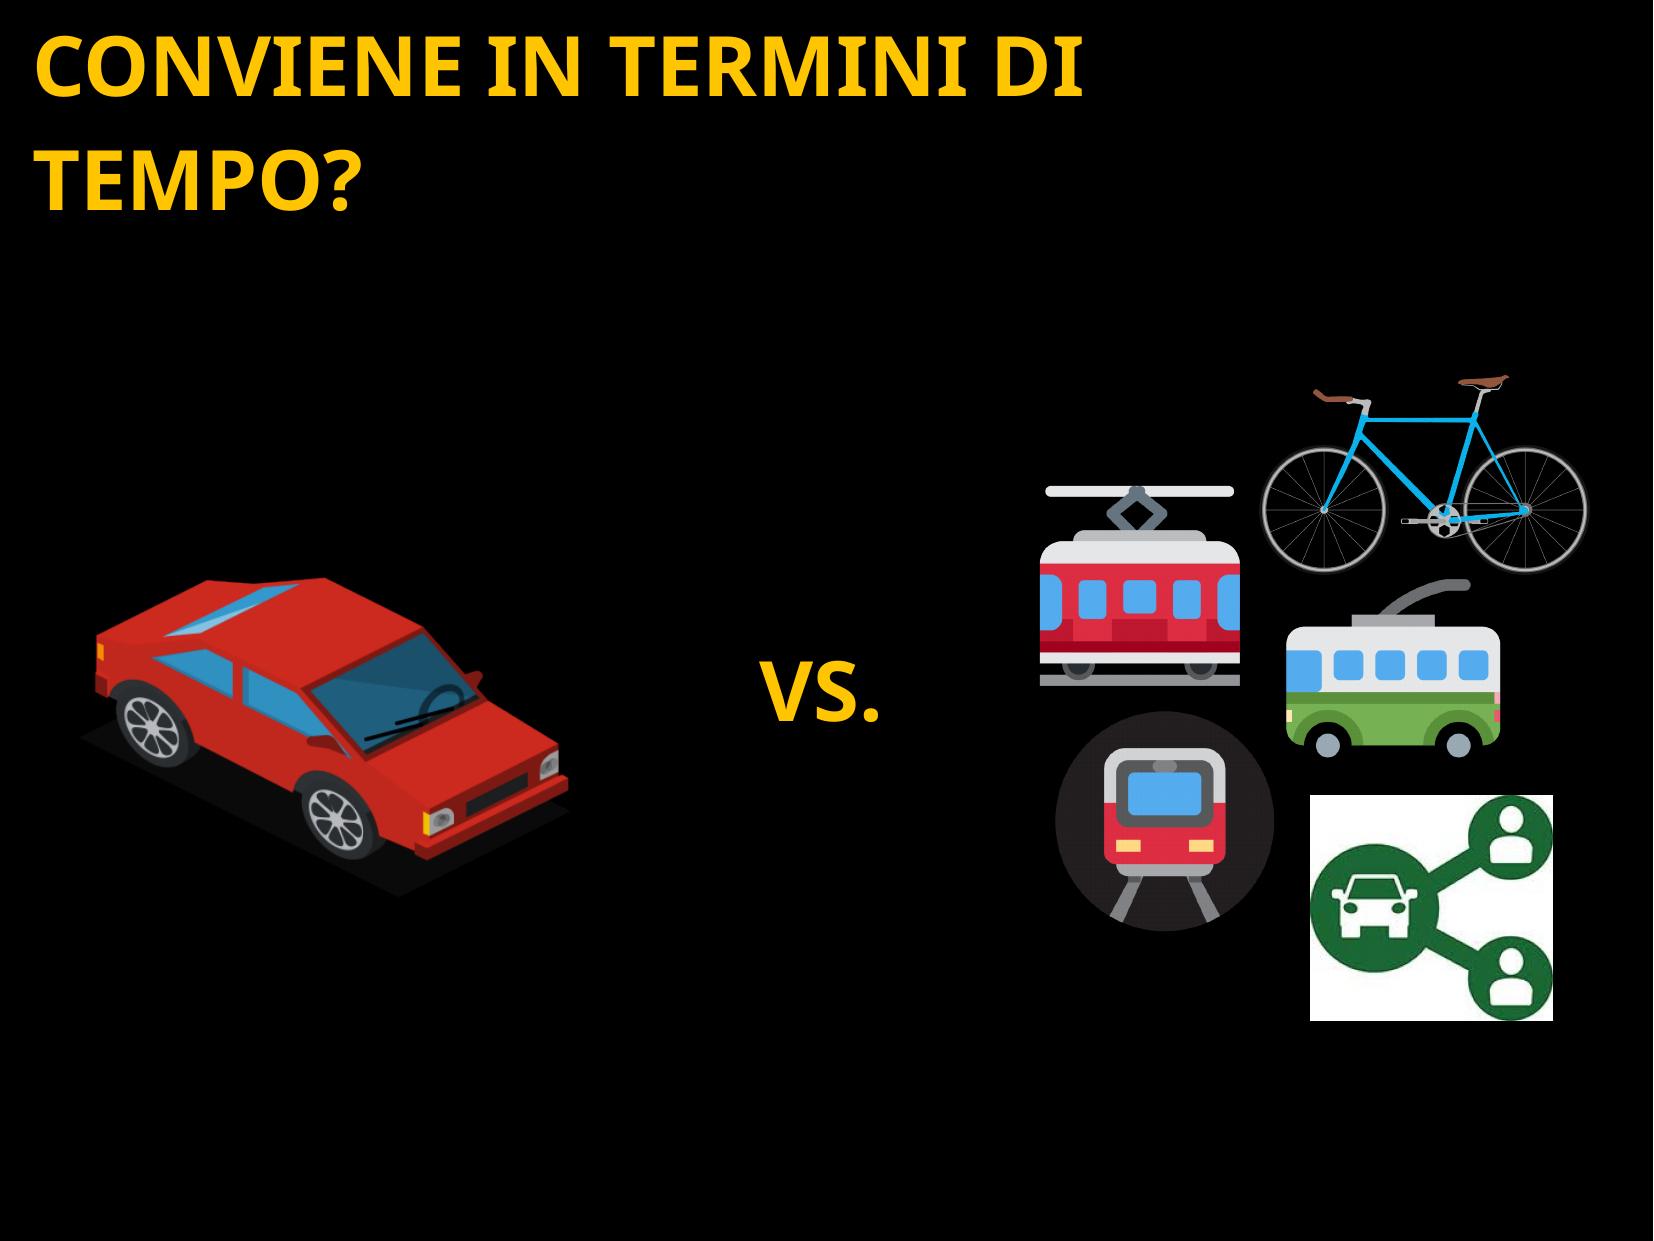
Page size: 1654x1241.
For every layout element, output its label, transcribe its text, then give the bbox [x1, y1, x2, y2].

picture [1310, 795, 1553, 1021]
picture [1049, 375, 1590, 937]
picture [30, 479, 620, 1070]
picture [1034, 480, 1245, 691]
text_box CONVIENE IN TERMINI DI TEMPO? [17, 0, 1201, 125]
text_box VS. [745, 625, 908, 751]
